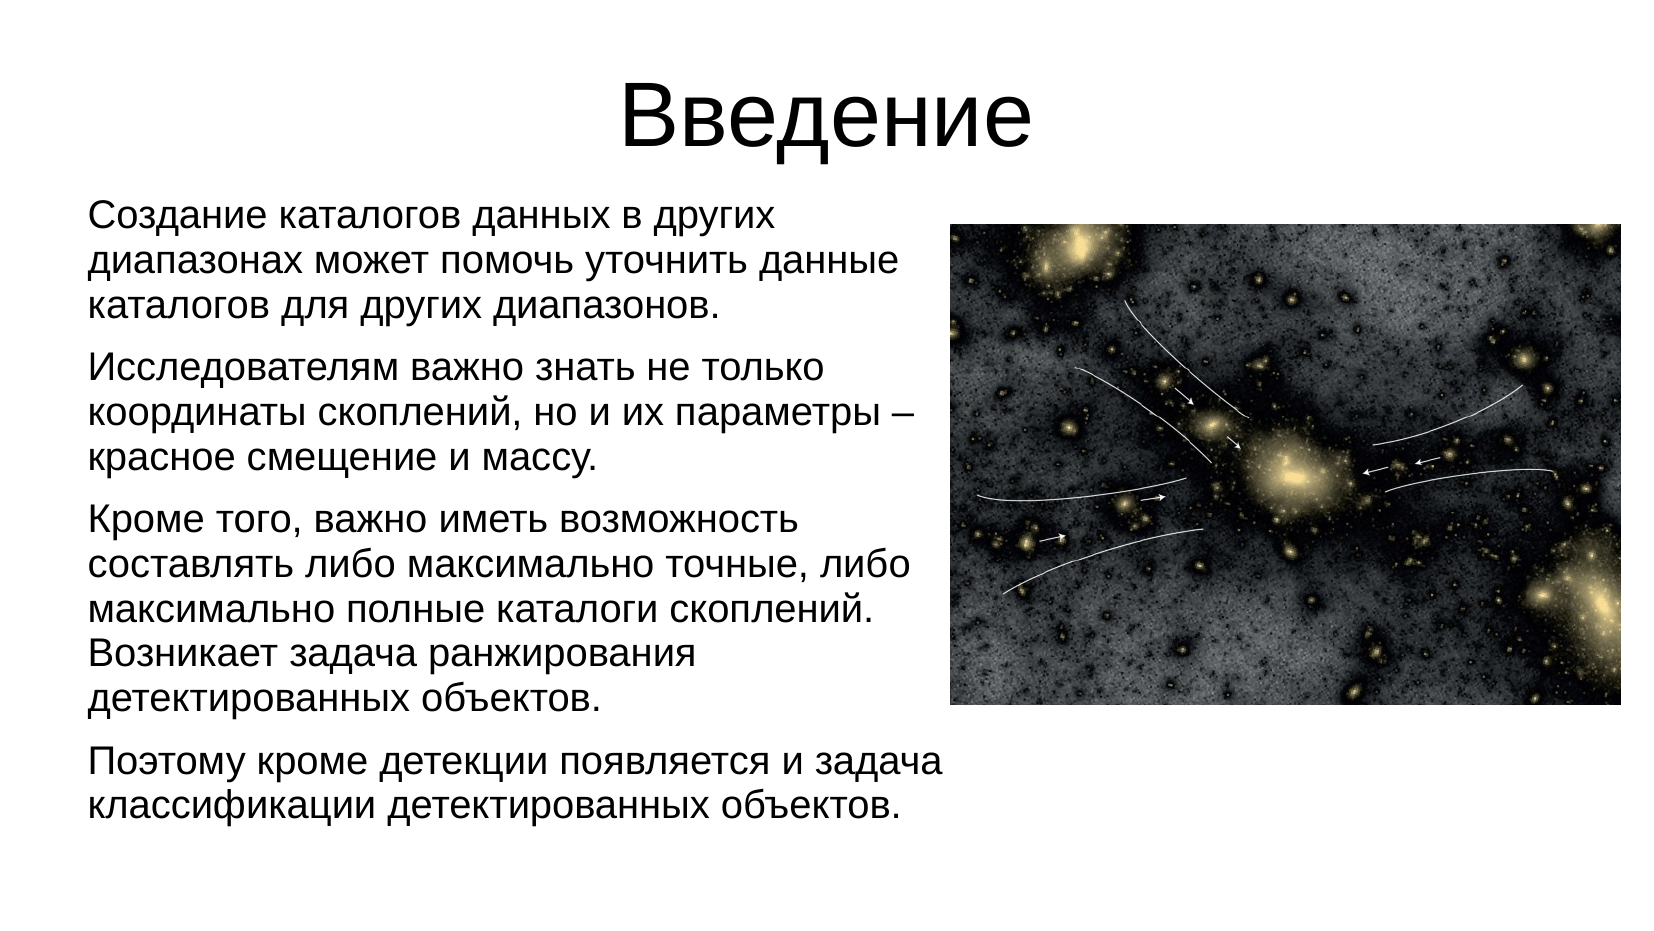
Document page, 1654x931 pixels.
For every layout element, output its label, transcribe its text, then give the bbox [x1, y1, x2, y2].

list Создание каталогов данных в других диапазонах может помочь уточнить данные каталогов для других диапазонов. Исследователям важно знать не только координаты скоплений, но и их параметры – красное смещение и массу. Кроме того, важно иметь возможность составлять либо максимально точные, либо максимально полные каталоги скоплений. Возникает задача ранжирования детектированных объектов. Поэтому кроме детекции появляется и задача классификации детектированных объектов. [45, 192, 946, 886]
title Введение [82, 37, 1571, 193]
picture [950, 224, 1621, 706]
